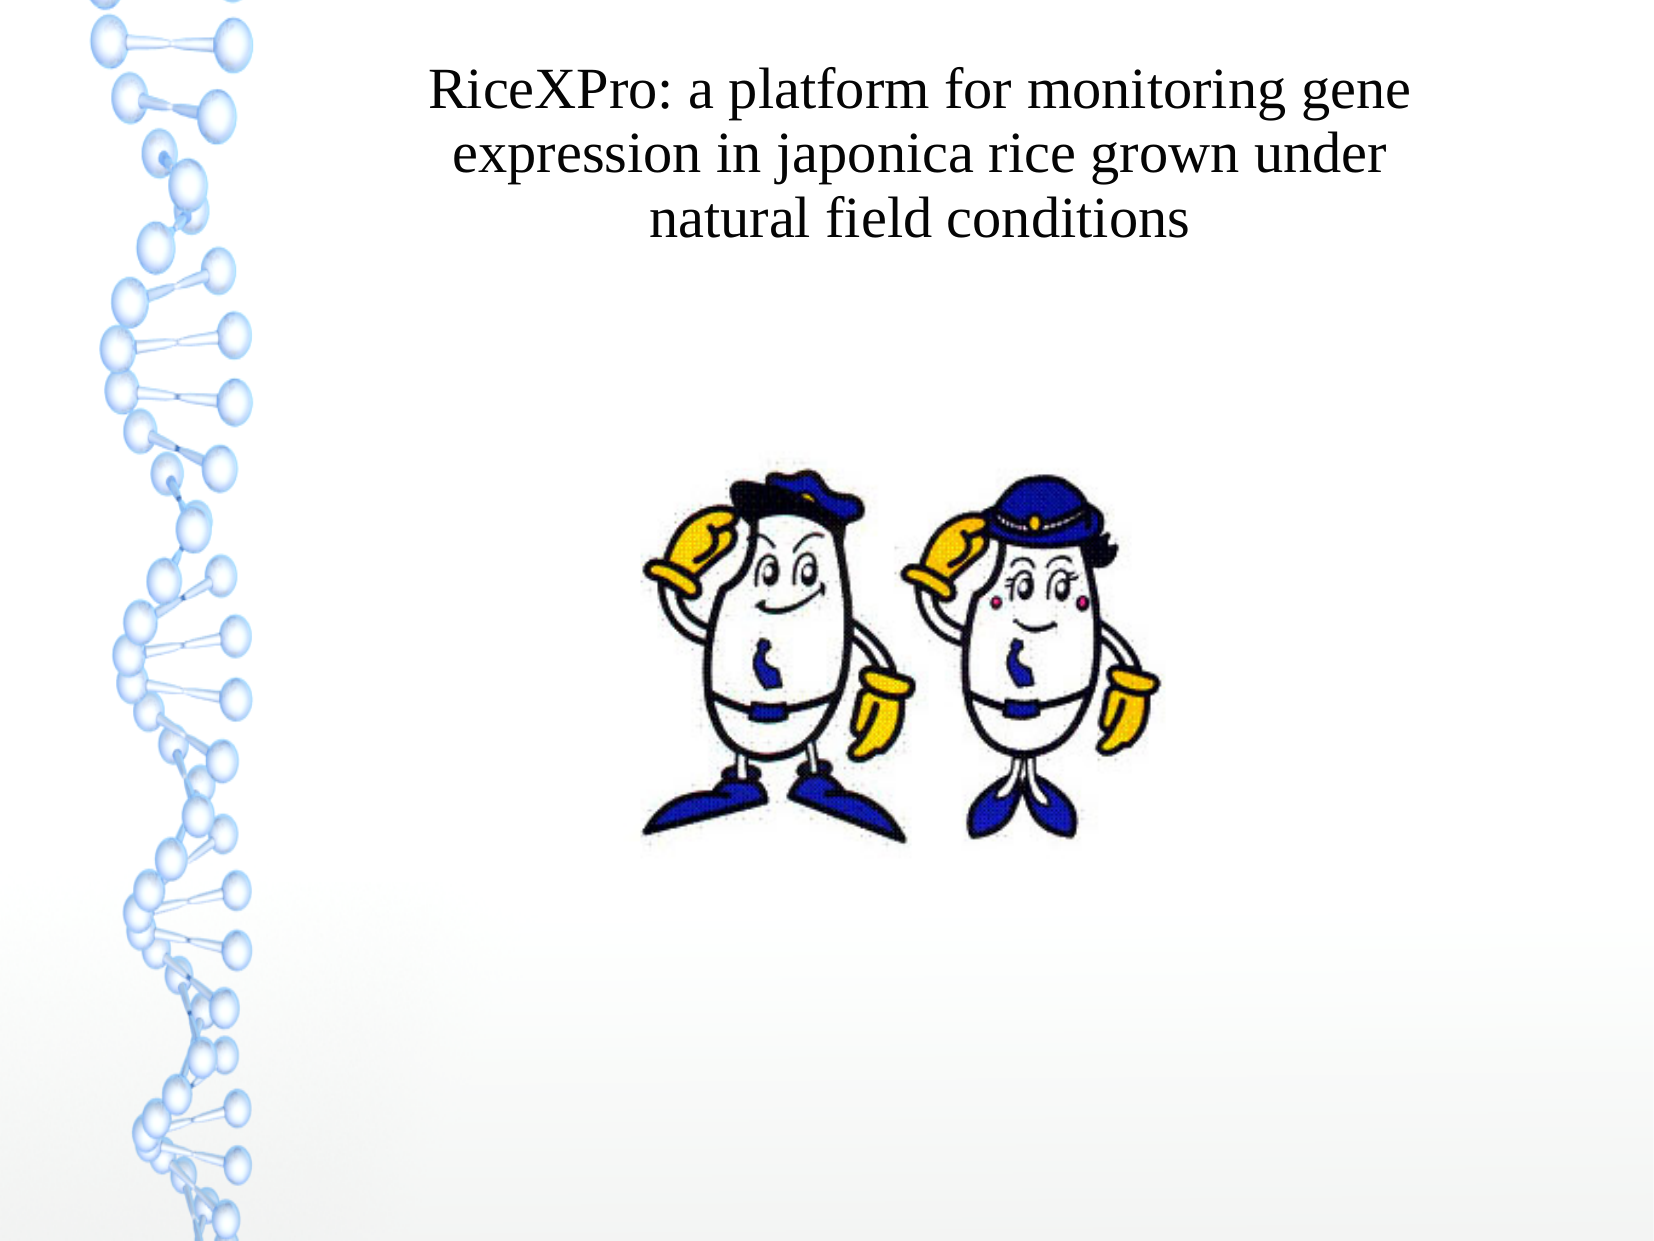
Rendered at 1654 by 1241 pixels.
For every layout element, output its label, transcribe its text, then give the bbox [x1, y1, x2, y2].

title RiceXPro: a platform for monitoring gene expression in japonica rice grown under natural field conditions [269, 49, 1571, 257]
picture [0, 0, 1654, 1241]
